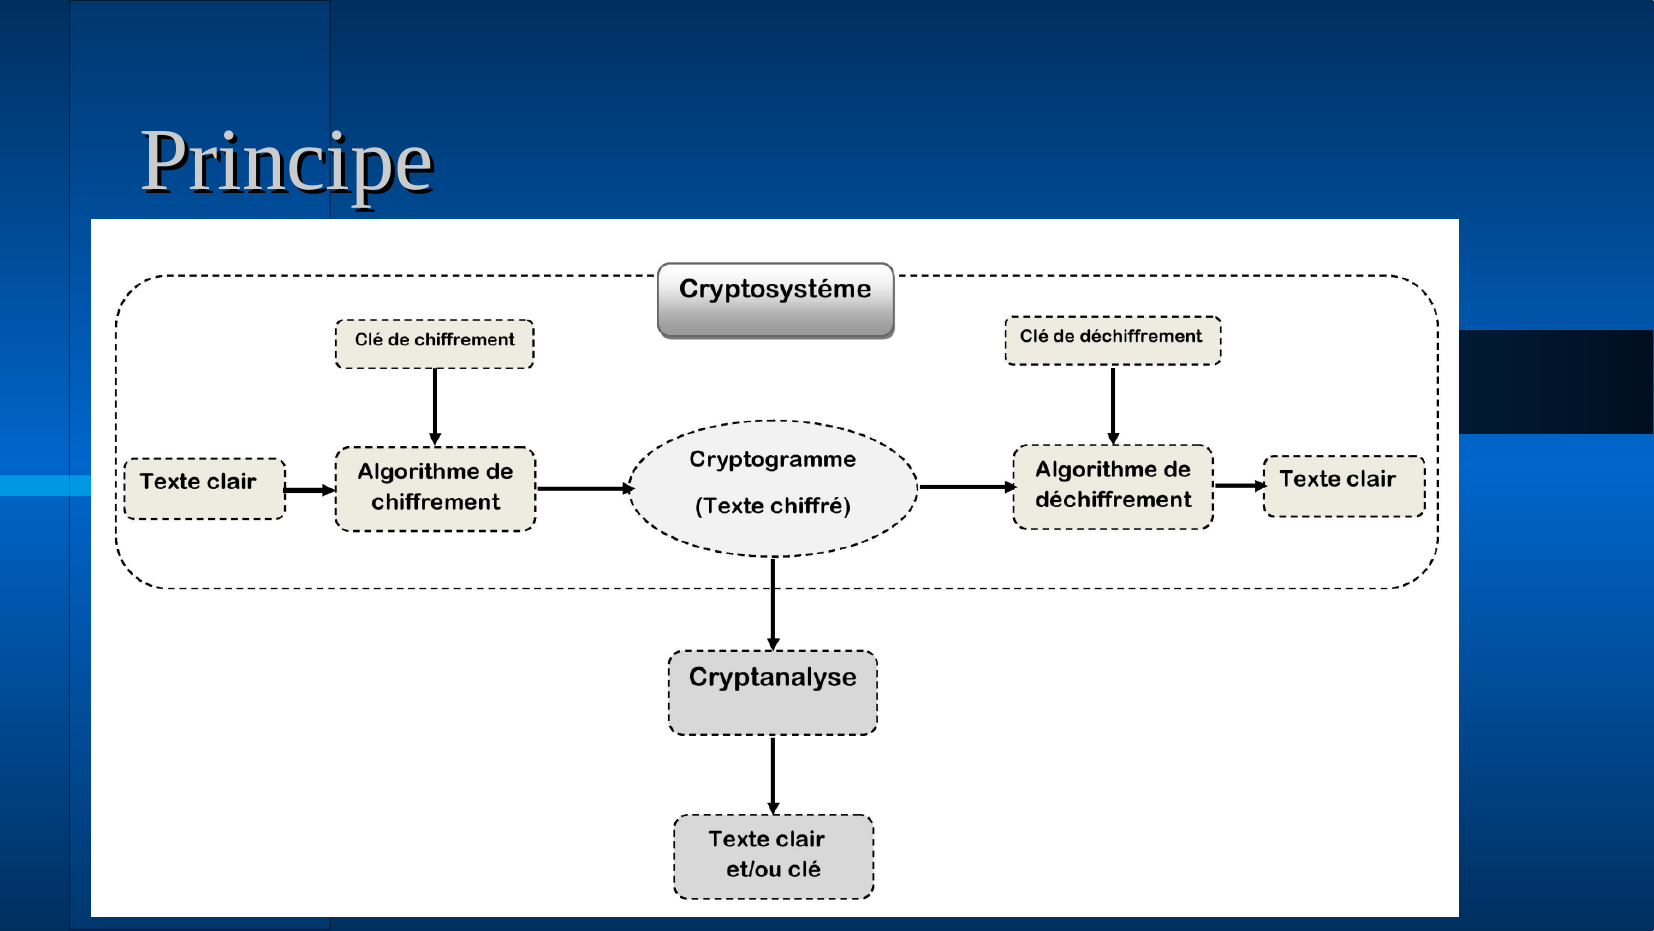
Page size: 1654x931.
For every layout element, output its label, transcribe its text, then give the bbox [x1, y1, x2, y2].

title Principe [124, 82, 1530, 238]
picture [91, 219, 1459, 917]
